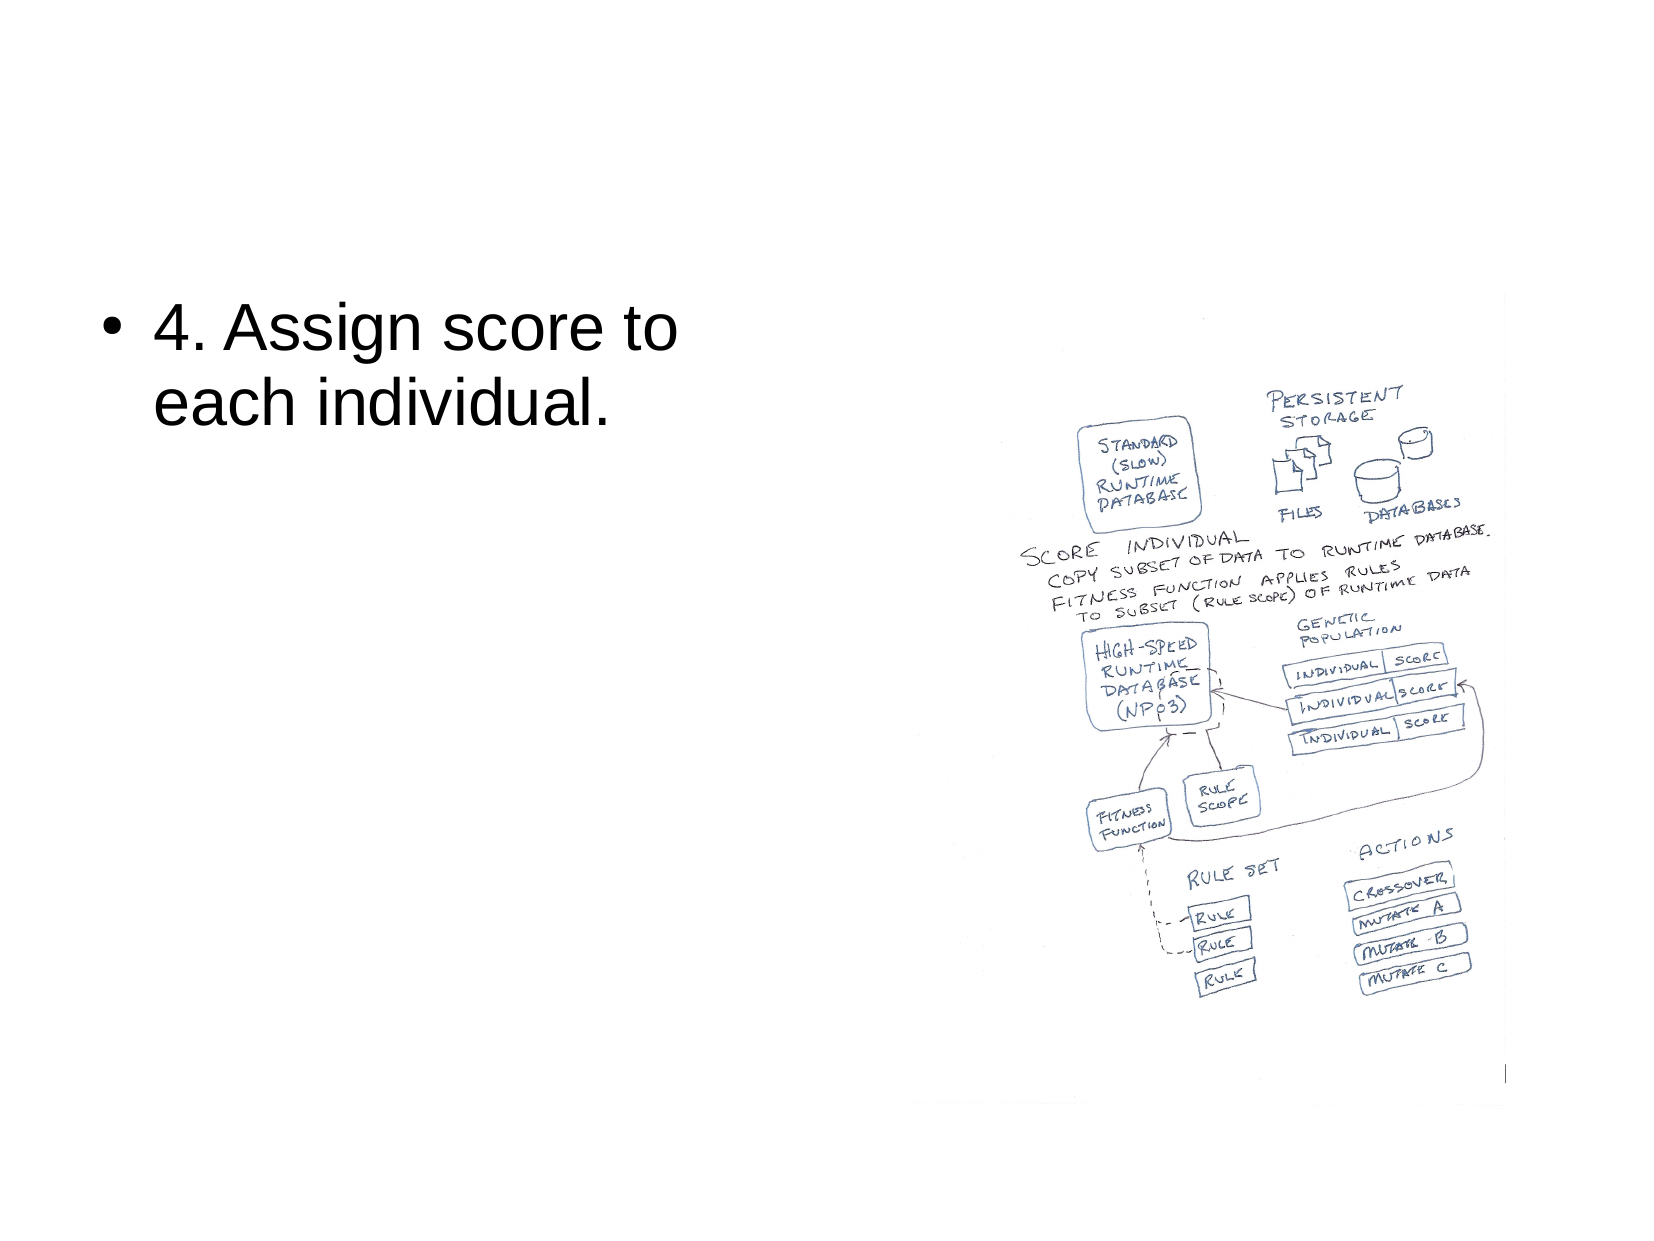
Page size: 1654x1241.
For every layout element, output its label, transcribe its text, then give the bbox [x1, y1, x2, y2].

list 4. Assign score to each individual. [82, 290, 809, 1109]
picture [911, 290, 1506, 1109]
